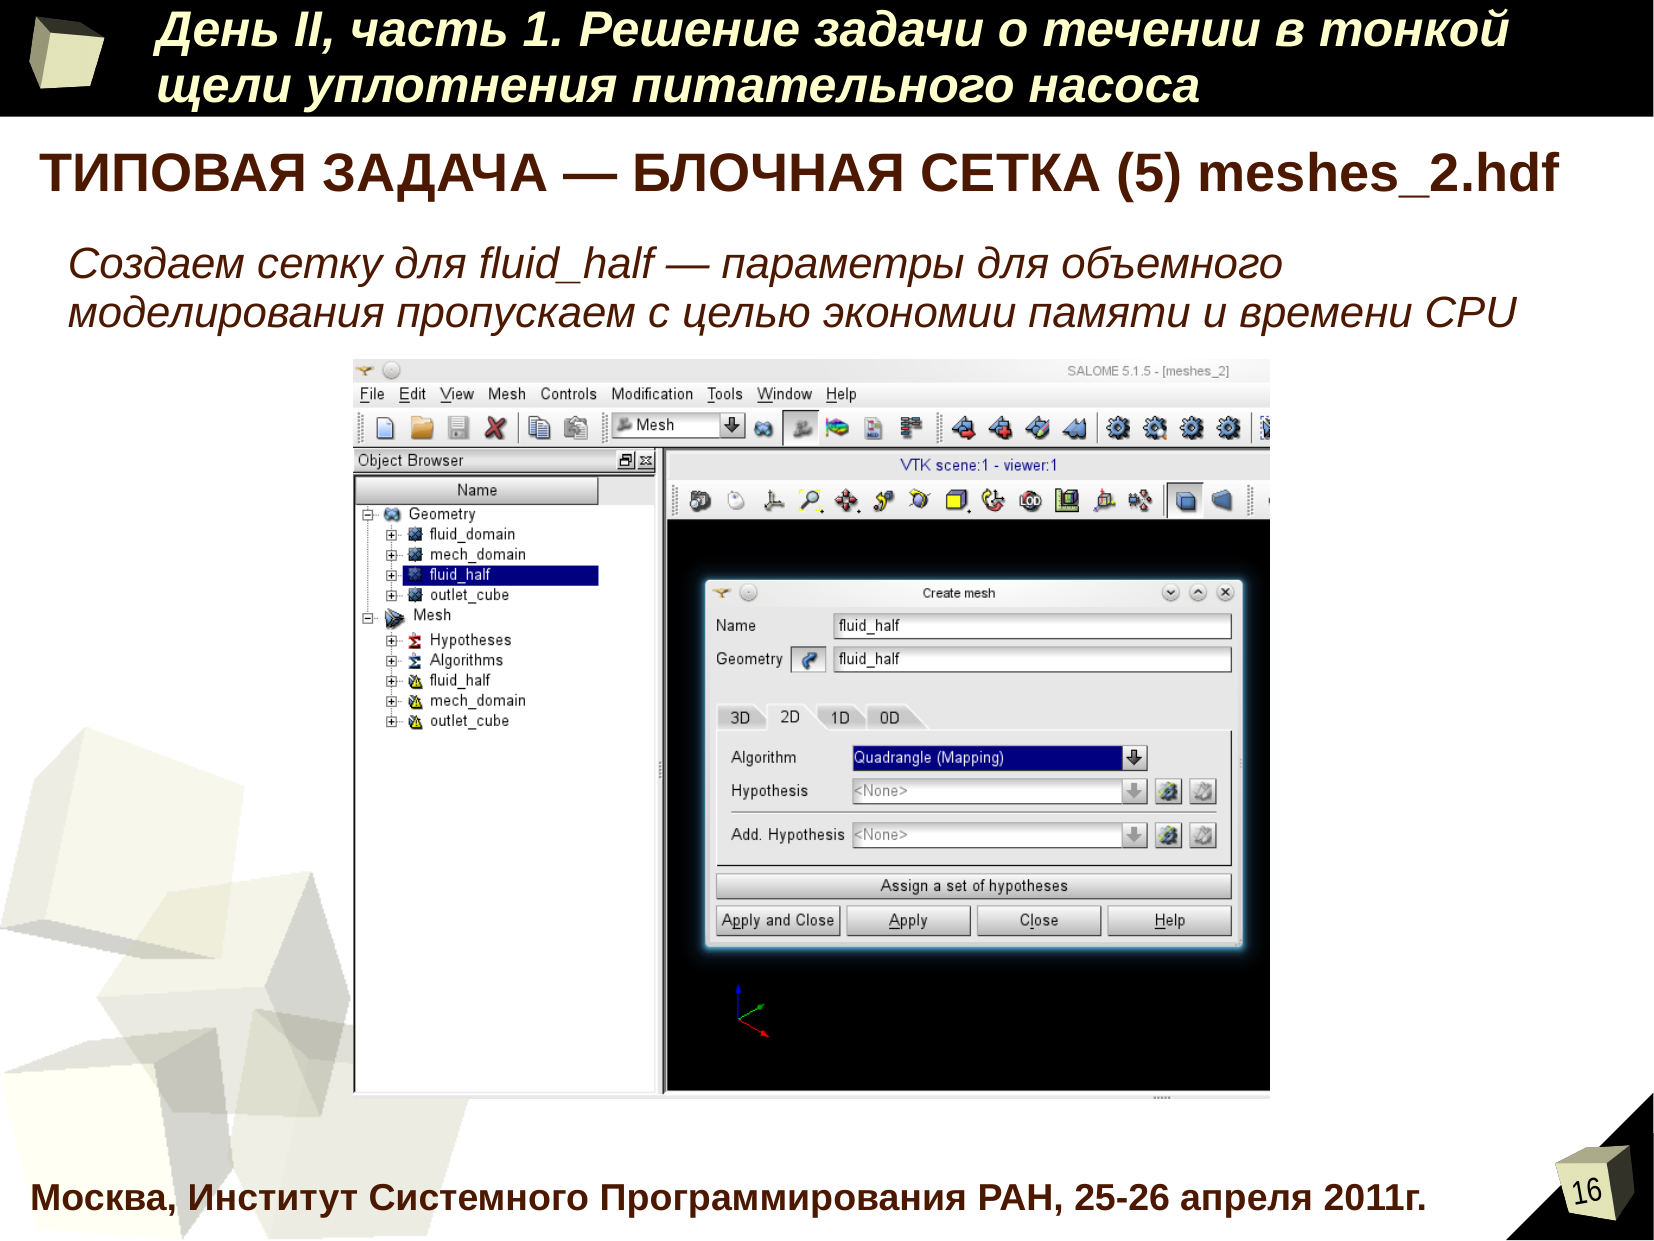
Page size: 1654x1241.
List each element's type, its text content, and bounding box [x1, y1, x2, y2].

text_box ТИПОВАЯ ЗАДАЧА — БЛОЧНАЯ СЕТКА (5) meshes_2.hdf [24, 134, 1625, 225]
text_box Создаем сетку для fluid_half — параметры для объемного моделирования пропускаем с целью экономии памяти и времени CPU [53, 231, 1625, 344]
picture [0, 359, 1270, 1241]
picture [464, 1193, 472, 1198]
